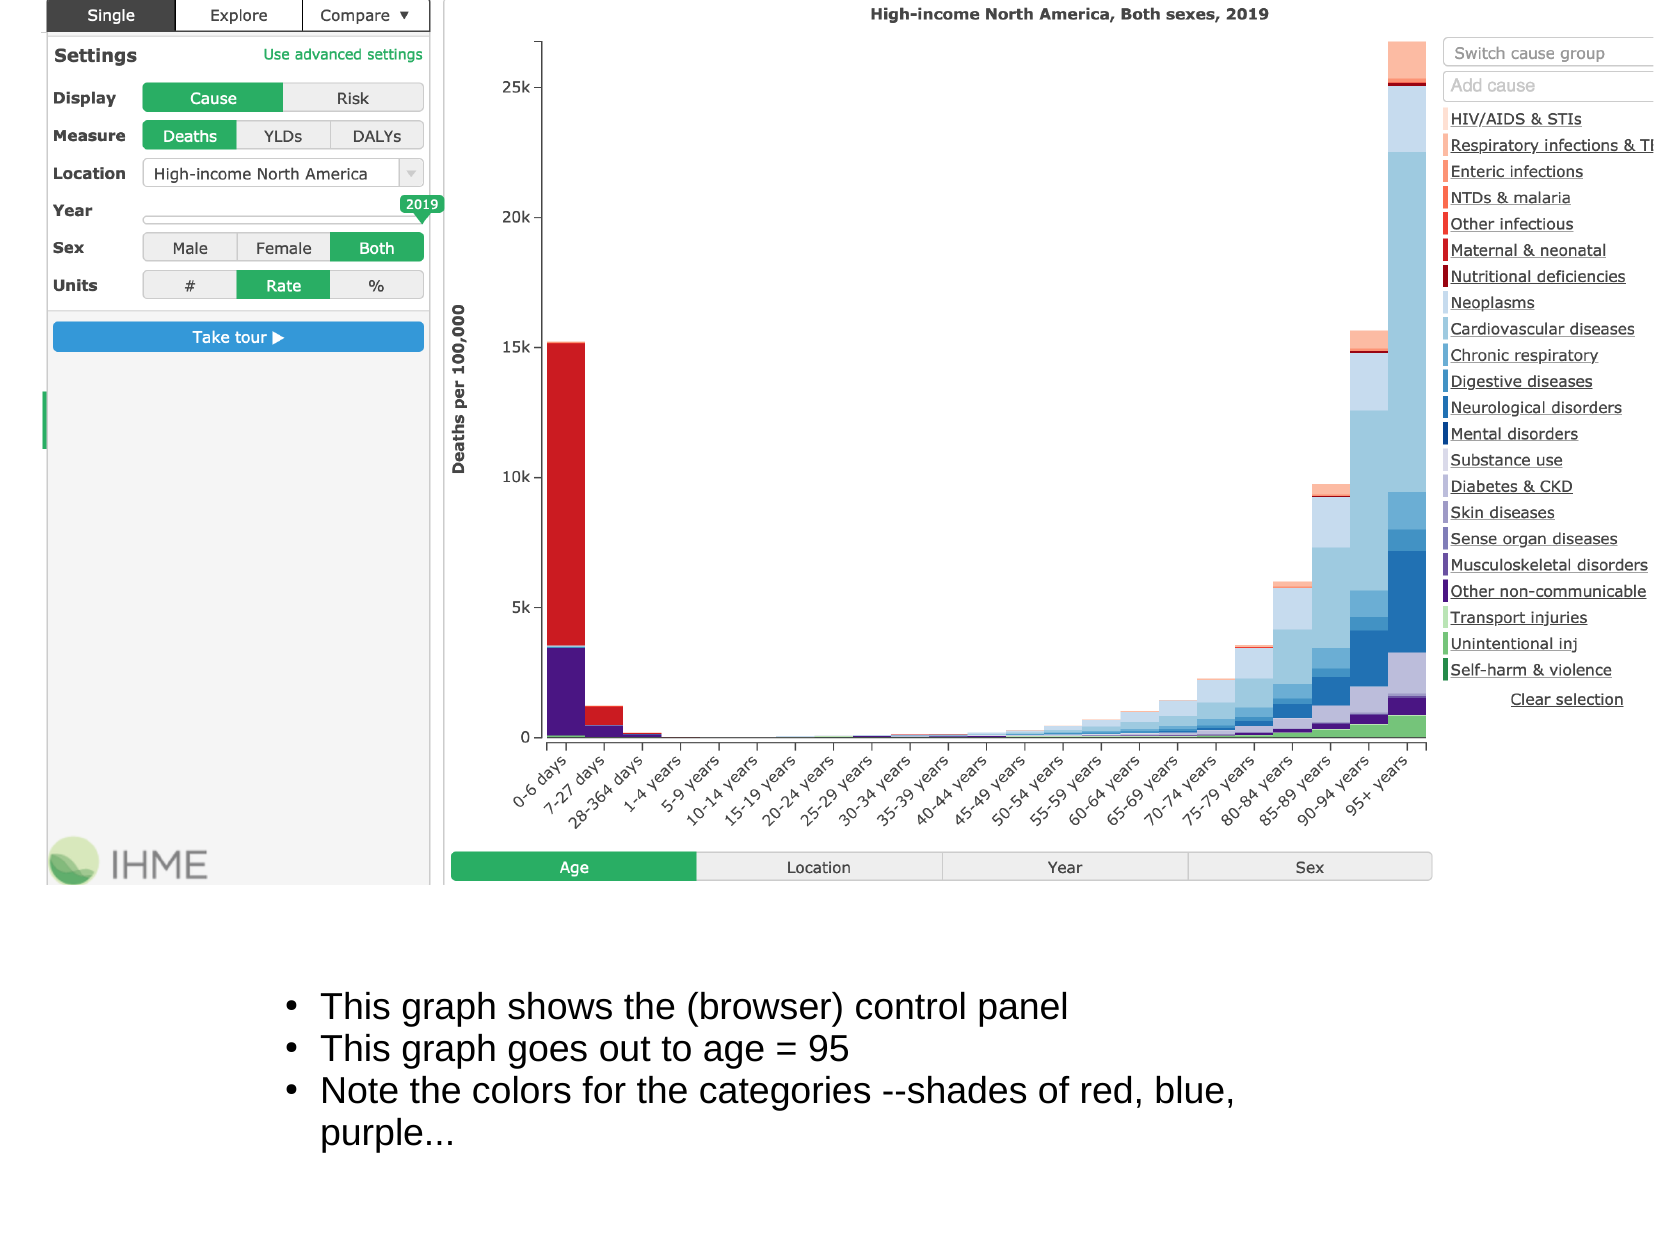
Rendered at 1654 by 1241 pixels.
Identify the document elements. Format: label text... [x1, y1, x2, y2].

picture [41, 0, 1654, 886]
text_box This graph shows the (browser) control panel This graph goes out to age = 95 Note the colors for the categories --shades of red, blue, purple... [270, 978, 1351, 1241]
